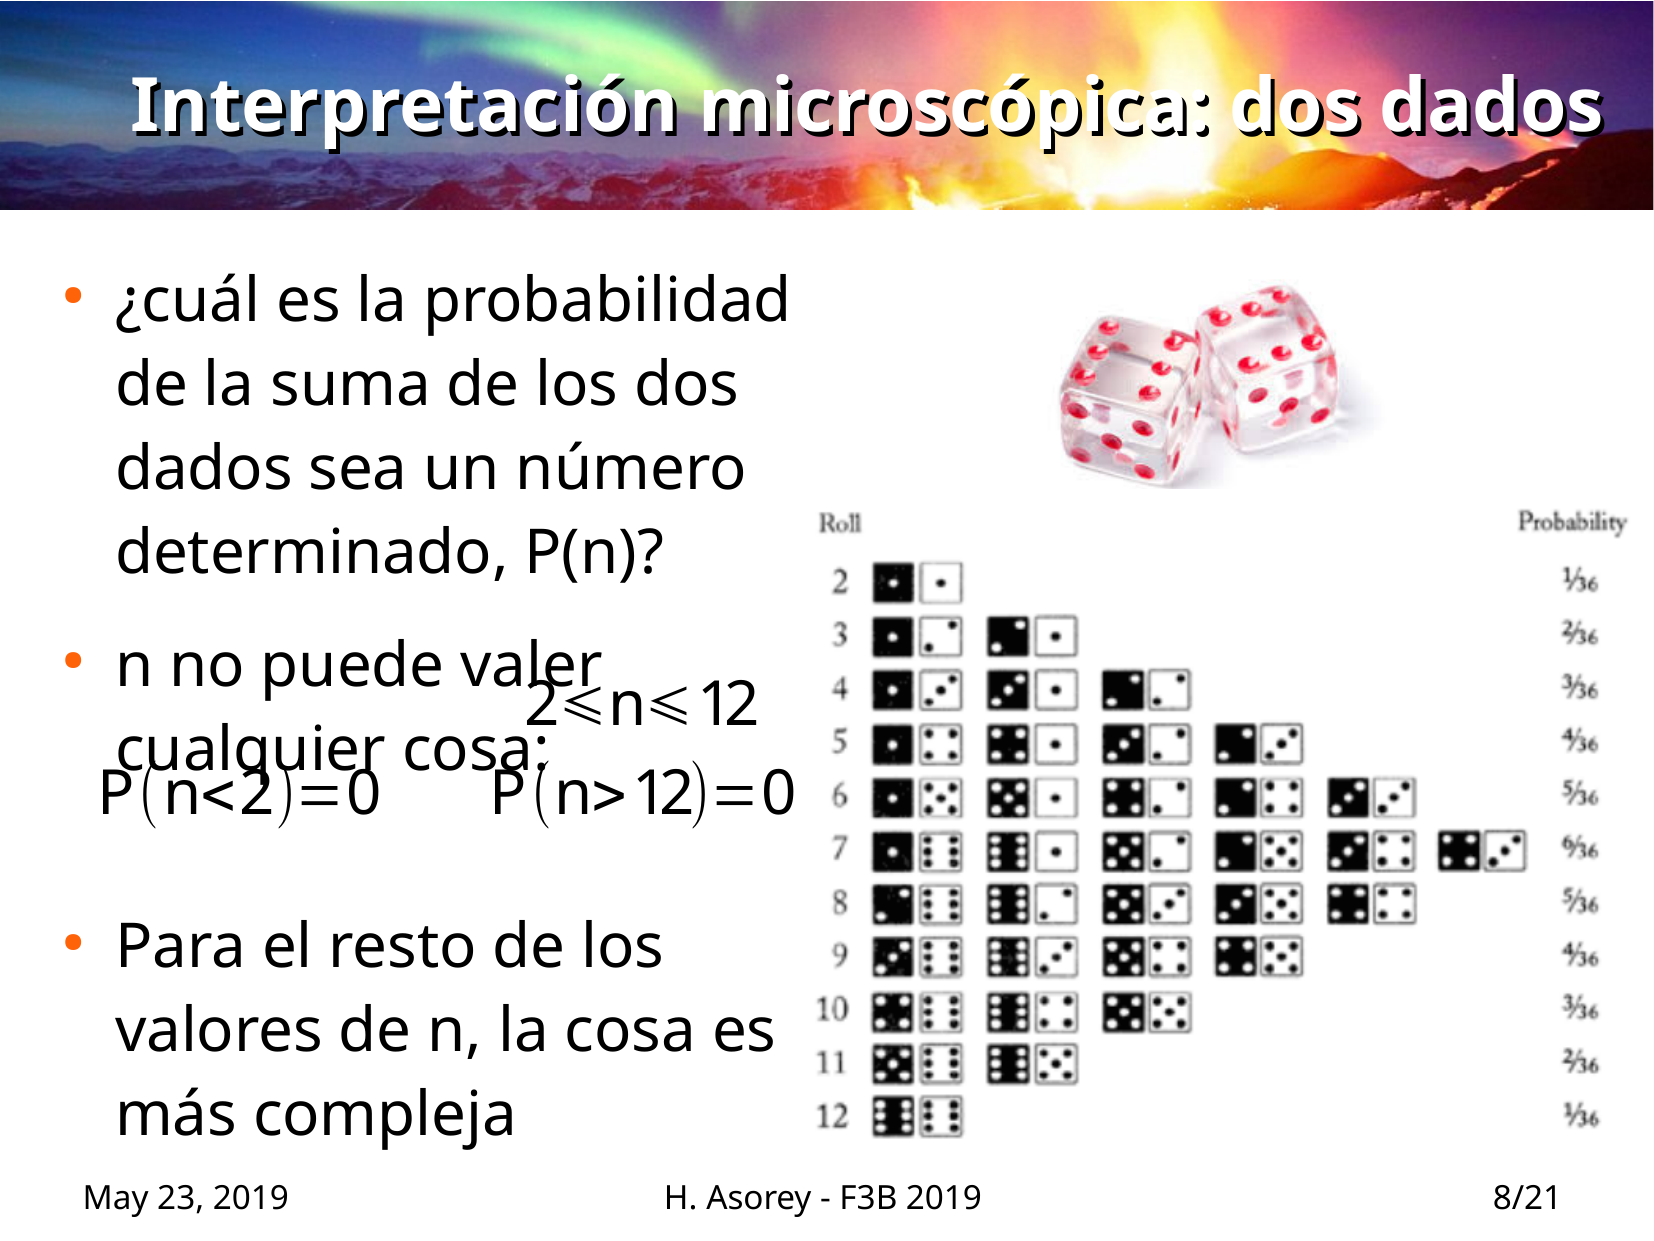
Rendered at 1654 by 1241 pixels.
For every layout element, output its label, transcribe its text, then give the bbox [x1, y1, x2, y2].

picture [0, 1, 1654, 210]
chart [518, 665, 757, 742]
list ¿cuál es la probabilidad de la suma de los dos dados sea un número determinado, P(n)? n no puede valer cualquier cosa: Para el resto de los valores de n, la cosa es más compleja [45, 255, 807, 1156]
title Interpretación microscópica: dos dados [45, 15, 1606, 191]
picture [778, 242, 1642, 1151]
chart [91, 755, 811, 834]
